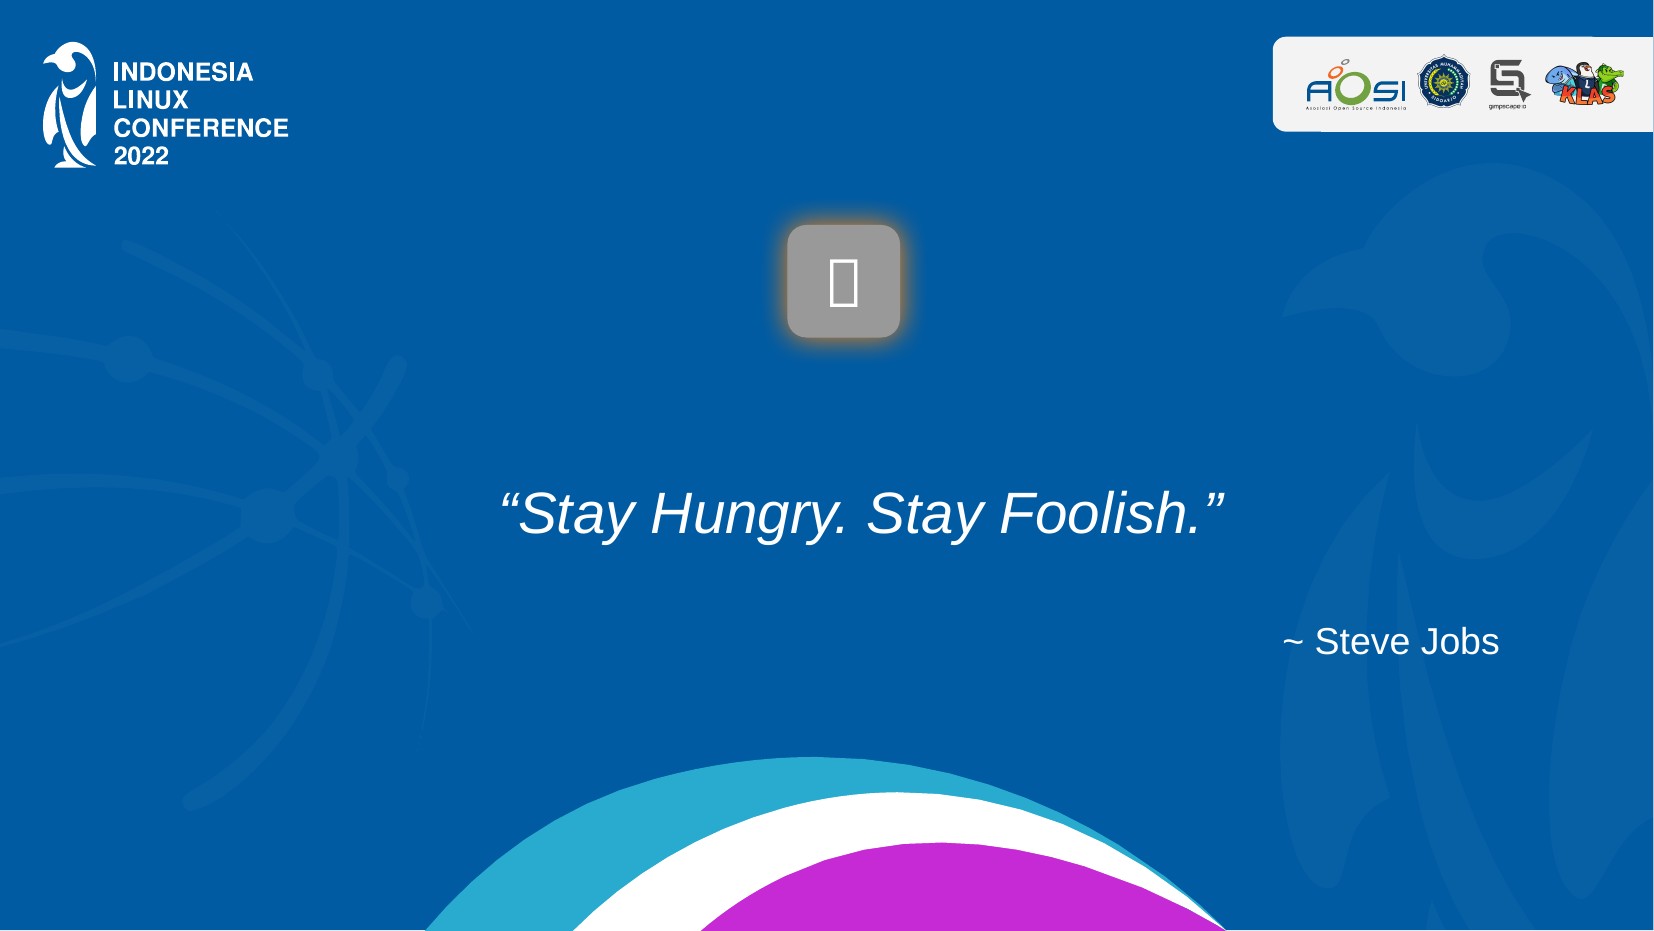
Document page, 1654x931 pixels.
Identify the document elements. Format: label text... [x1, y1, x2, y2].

text_box  [787, 224, 901, 338]
text_box [424, 756, 1227, 931]
picture [1417, 54, 1471, 108]
text_box “Stay Hungry. Stay Foolish.” ~ Steve Jobs [187, 319, 1501, 740]
picture [1545, 62, 1624, 105]
